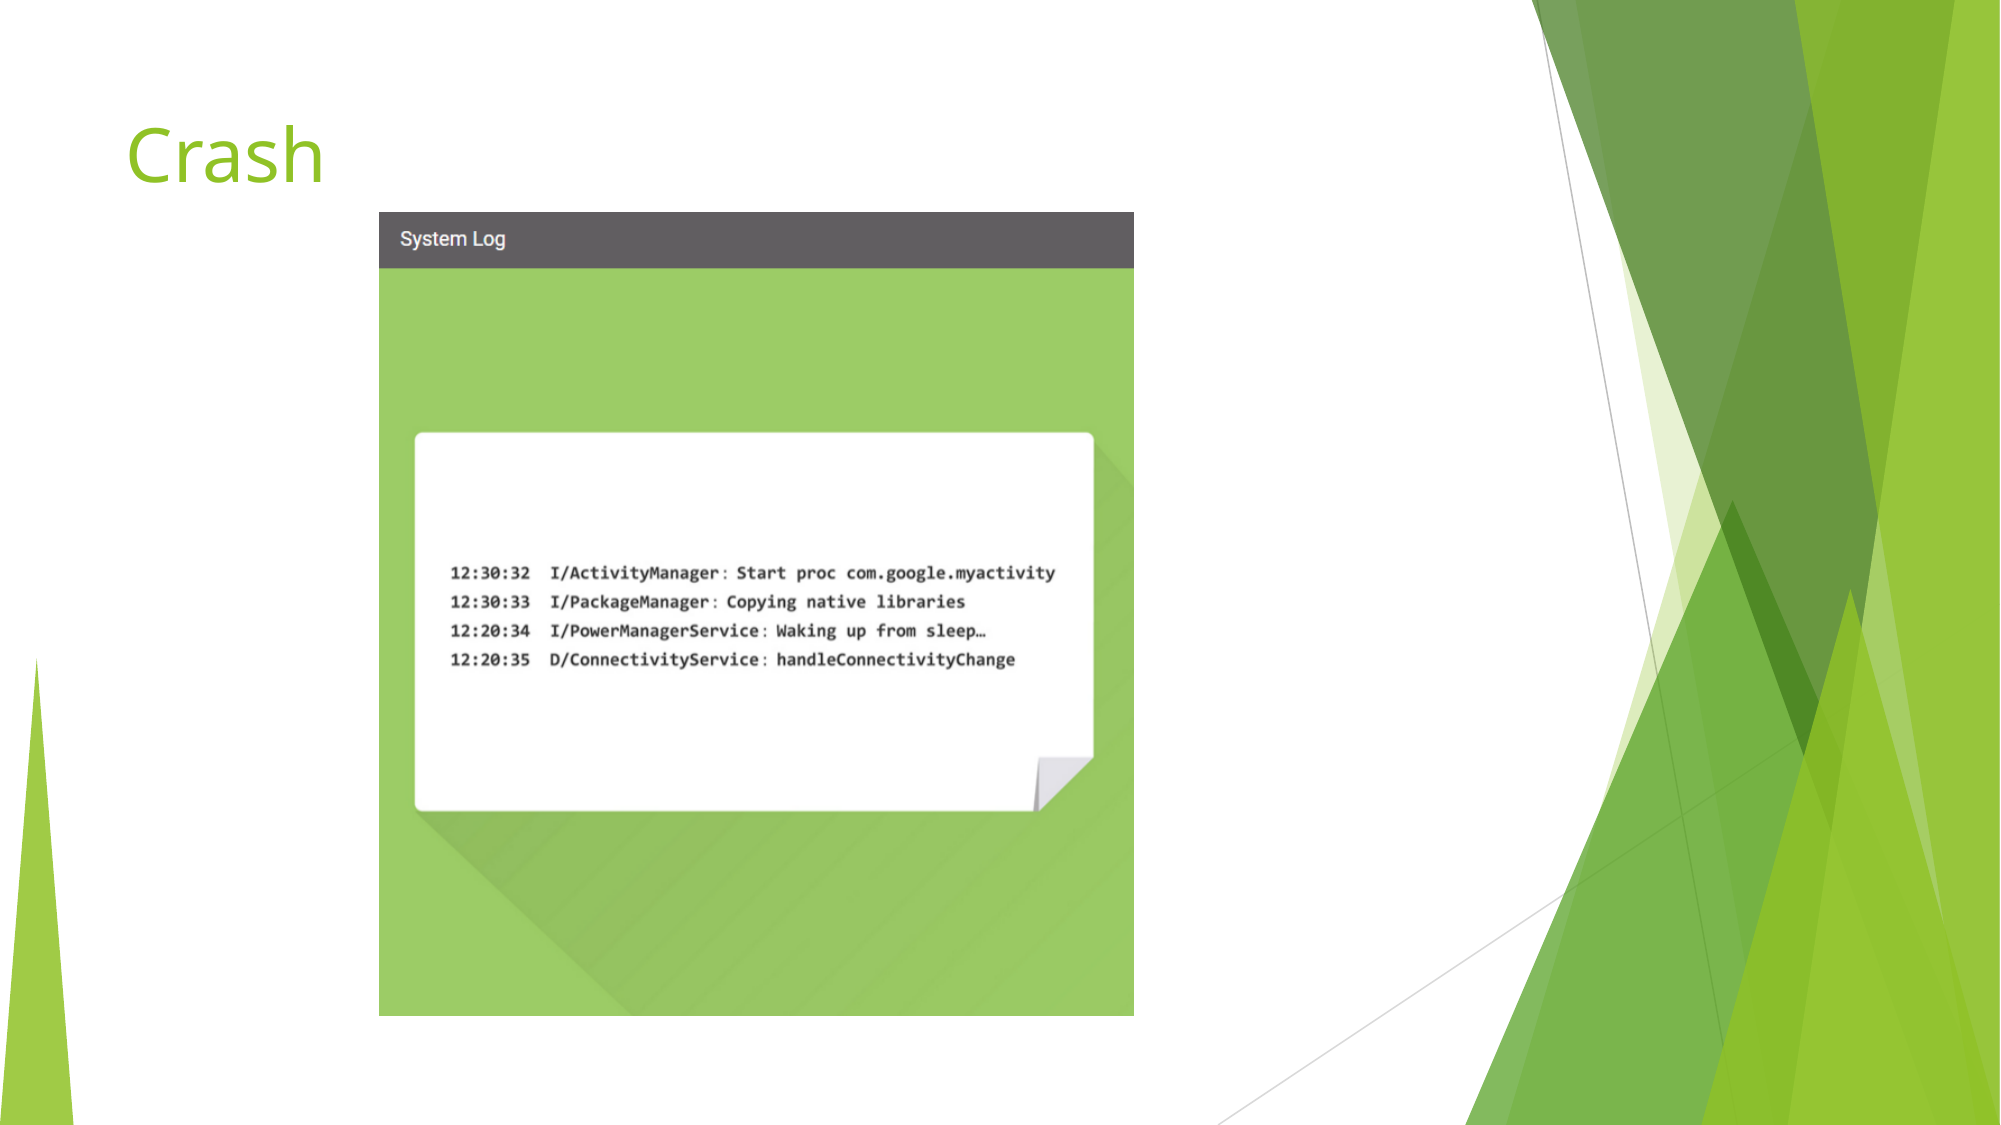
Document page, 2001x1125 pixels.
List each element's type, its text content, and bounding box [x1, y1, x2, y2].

picture [379, 212, 1134, 1016]
title Crash [111, 99, 1522, 317]
